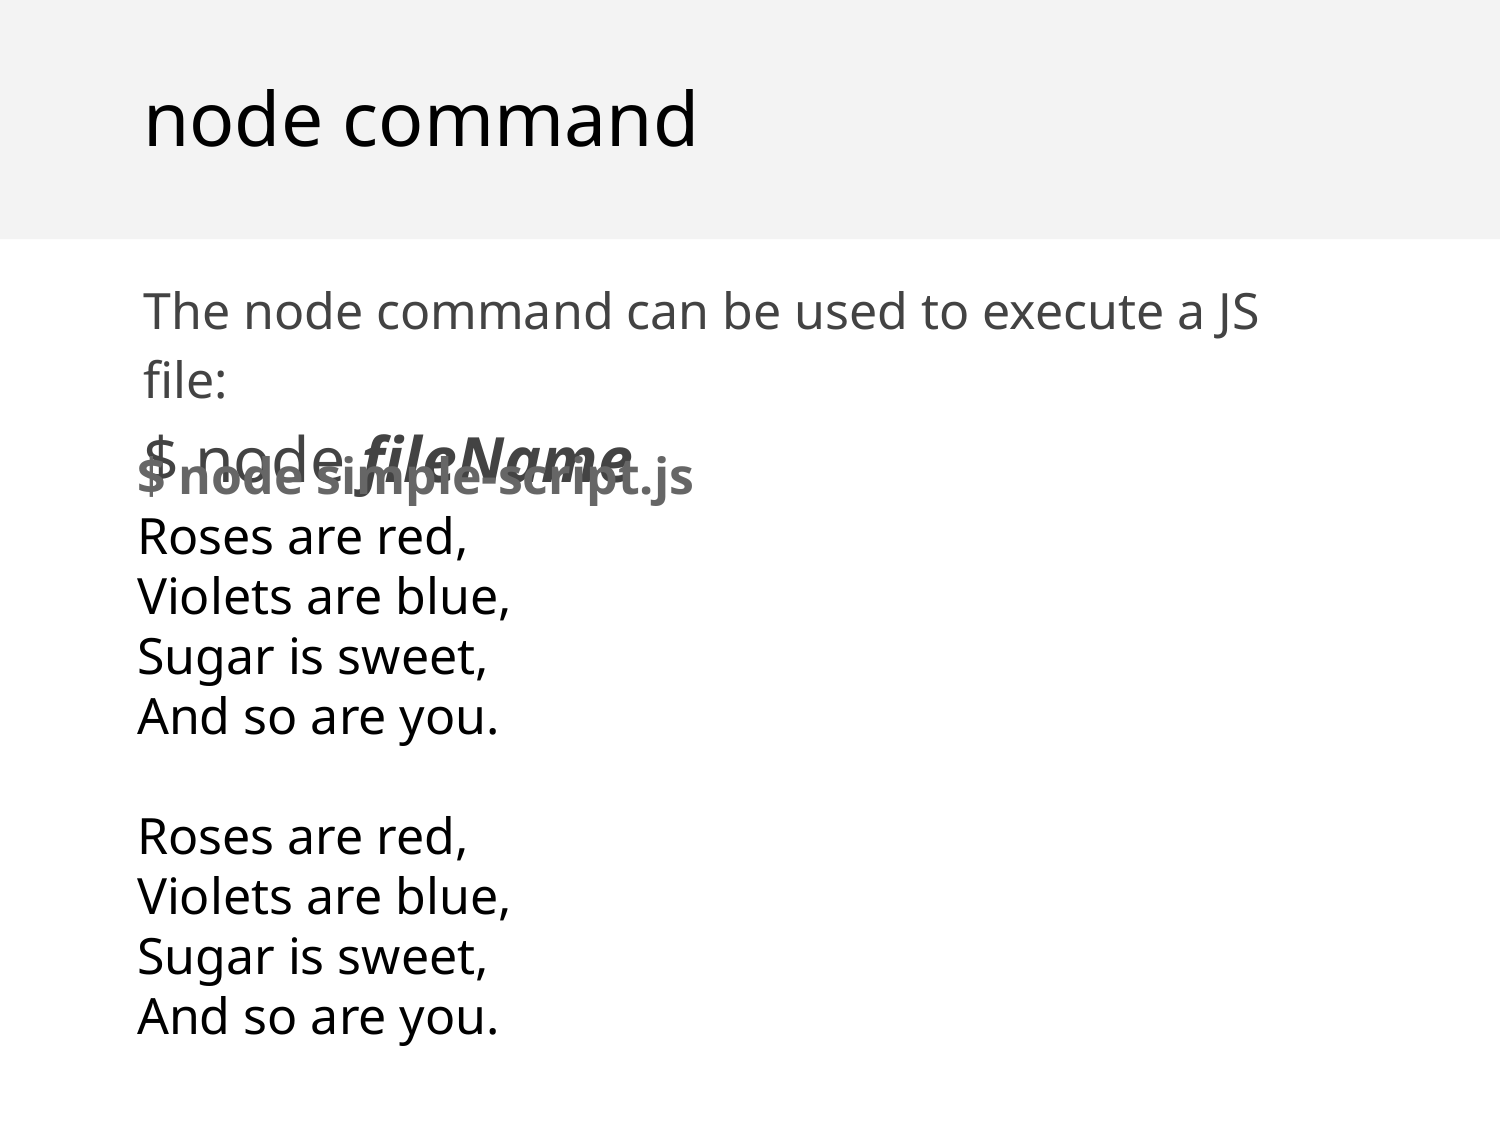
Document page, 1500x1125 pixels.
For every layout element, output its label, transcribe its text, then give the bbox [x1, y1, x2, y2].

list The node command can be used to execute a JS file: $ node fileName [128, 255, 1372, 438]
text_box $ node simple-script.js Roses are red, Violets are blue, Sugar is sweet, And so are you. Roses are red, Violets are blue, Sugar is sweet, And so are you. [122, 429, 1327, 976]
title node command [128, 56, 1372, 183]
